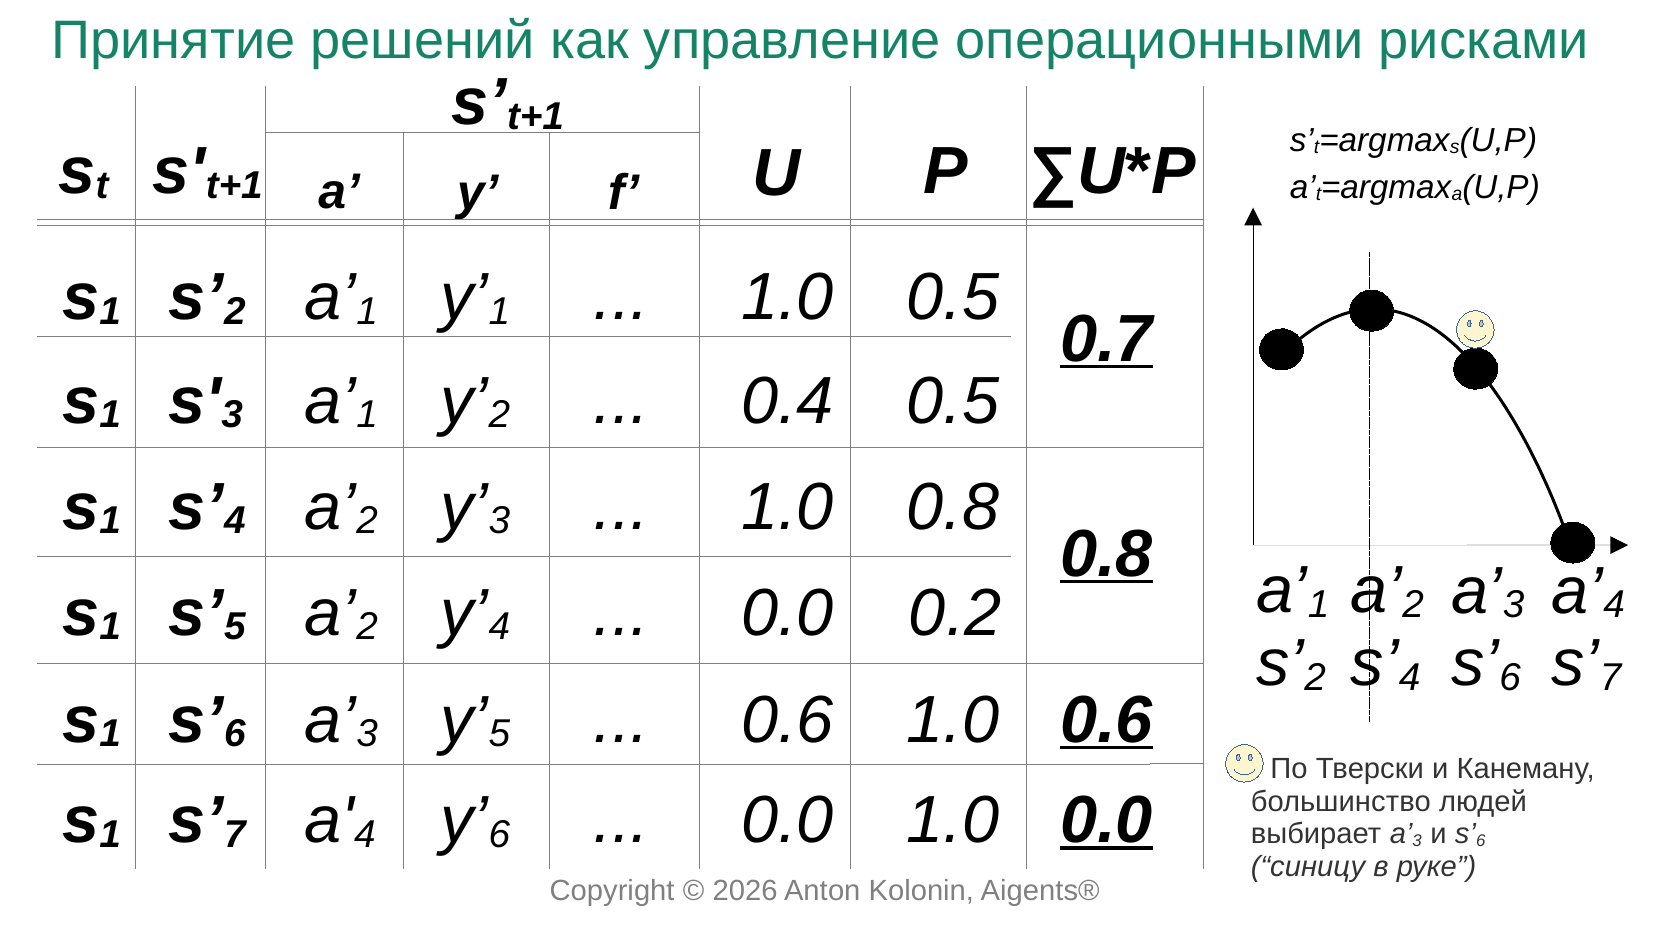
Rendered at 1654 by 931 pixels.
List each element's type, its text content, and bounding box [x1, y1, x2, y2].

text_box s1 [47, 674, 153, 774]
text_box y’6 [425, 774, 547, 879]
text_box st [43, 126, 128, 216]
text_box 1.0 [726, 461, 850, 566]
text_box a’ [303, 220, 378, 225]
text_box [1550, 522, 1595, 564]
text_box y’4 [425, 567, 547, 672]
text_box s’t+1 [436, 56, 607, 147]
text_box [1259, 328, 1304, 370]
text_box 1.0 [726, 251, 850, 355]
text_box a’2 [289, 567, 411, 672]
text_box y’5 [425, 674, 547, 774]
text_box s’6 [1436, 617, 1536, 722]
text_box y’2 [425, 355, 547, 460]
text_box y’ [442, 220, 514, 225]
text_box 1.0 [892, 674, 1015, 774]
text_box [1456, 310, 1498, 383]
text_box s't+1 [138, 126, 289, 220]
text_box s1 [47, 355, 153, 460]
text_box 0.0 [1045, 774, 1169, 879]
text_box [1225, 744, 1264, 783]
text_box a’2 [1335, 545, 1436, 617]
text_box s’t=argmaxs(U,P) [1275, 113, 1622, 161]
text_box s1 [47, 567, 153, 672]
text_box y’3 [425, 461, 547, 566]
text_box P [908, 126, 994, 216]
text_box ... [579, 567, 701, 672]
text_box 0.6 [1045, 674, 1169, 774]
text_box ... [579, 674, 701, 774]
text_box f’ [593, 156, 694, 219]
text_box 0.4 [726, 355, 850, 460]
text_box a’3 [289, 674, 411, 774]
text_box ∑U*P [1014, 126, 1211, 216]
text_box 0.7 [1045, 293, 1169, 397]
text_box a’t=argmaxa(U,P) [1275, 161, 1623, 213]
text_box s’7 [1536, 617, 1638, 722]
text_box a’1 [289, 251, 411, 355]
text_box a’1 [289, 355, 411, 460]
text_box a’2 [289, 461, 411, 566]
text_box s’4 [153, 461, 275, 566]
text_box 0.8 [892, 461, 1015, 566]
text_box f’ [593, 220, 694, 225]
text_box a’3 [1436, 545, 1536, 617]
text_box y’ [442, 156, 514, 219]
text_box a’ [303, 155, 378, 219]
text_box ... [579, 774, 701, 879]
text_box [1350, 311, 1394, 332]
text_box 0.5 [892, 251, 1015, 355]
text_box 0.5 [892, 355, 1015, 460]
text_box s’7 [153, 774, 275, 879]
text_box [1453, 353, 1488, 390]
text_box 1.0 [892, 774, 1015, 879]
text_box s’5 [153, 567, 275, 672]
text_box ... [579, 251, 701, 355]
text_box * По Тверски и Канеману, большинство людей выбирает a’3 и s’6 (“синицу в руке”) [1236, 744, 1636, 891]
text_box a’4 [1536, 545, 1640, 650]
text_box s1 [47, 251, 153, 355]
text_box U [737, 127, 832, 217]
text_box a’1 [1241, 545, 1335, 617]
text_box Принятие решений как управление операционными рисками [37, 1, 1606, 78]
text_box ... [579, 461, 701, 566]
text_box 0.8 [1045, 508, 1214, 598]
text_box y’1 [425, 251, 547, 355]
text_box s’4 [1335, 617, 1436, 722]
text_box 0.0 [726, 567, 850, 672]
text_box s'3 [153, 355, 275, 460]
text_box 0.6 [726, 674, 850, 774]
text_box a'4 [289, 774, 411, 879]
text_box 0.0 [726, 774, 850, 879]
text_box 0.2 [894, 567, 1017, 672]
text_box s1 [47, 774, 153, 879]
text_box s1 [47, 461, 153, 566]
text_box ... [579, 355, 701, 460]
text_box s’2 [1241, 617, 1335, 722]
text_box s’2 [153, 251, 275, 355]
text_box s’6 [153, 674, 275, 774]
text_box [1349, 290, 1394, 310]
